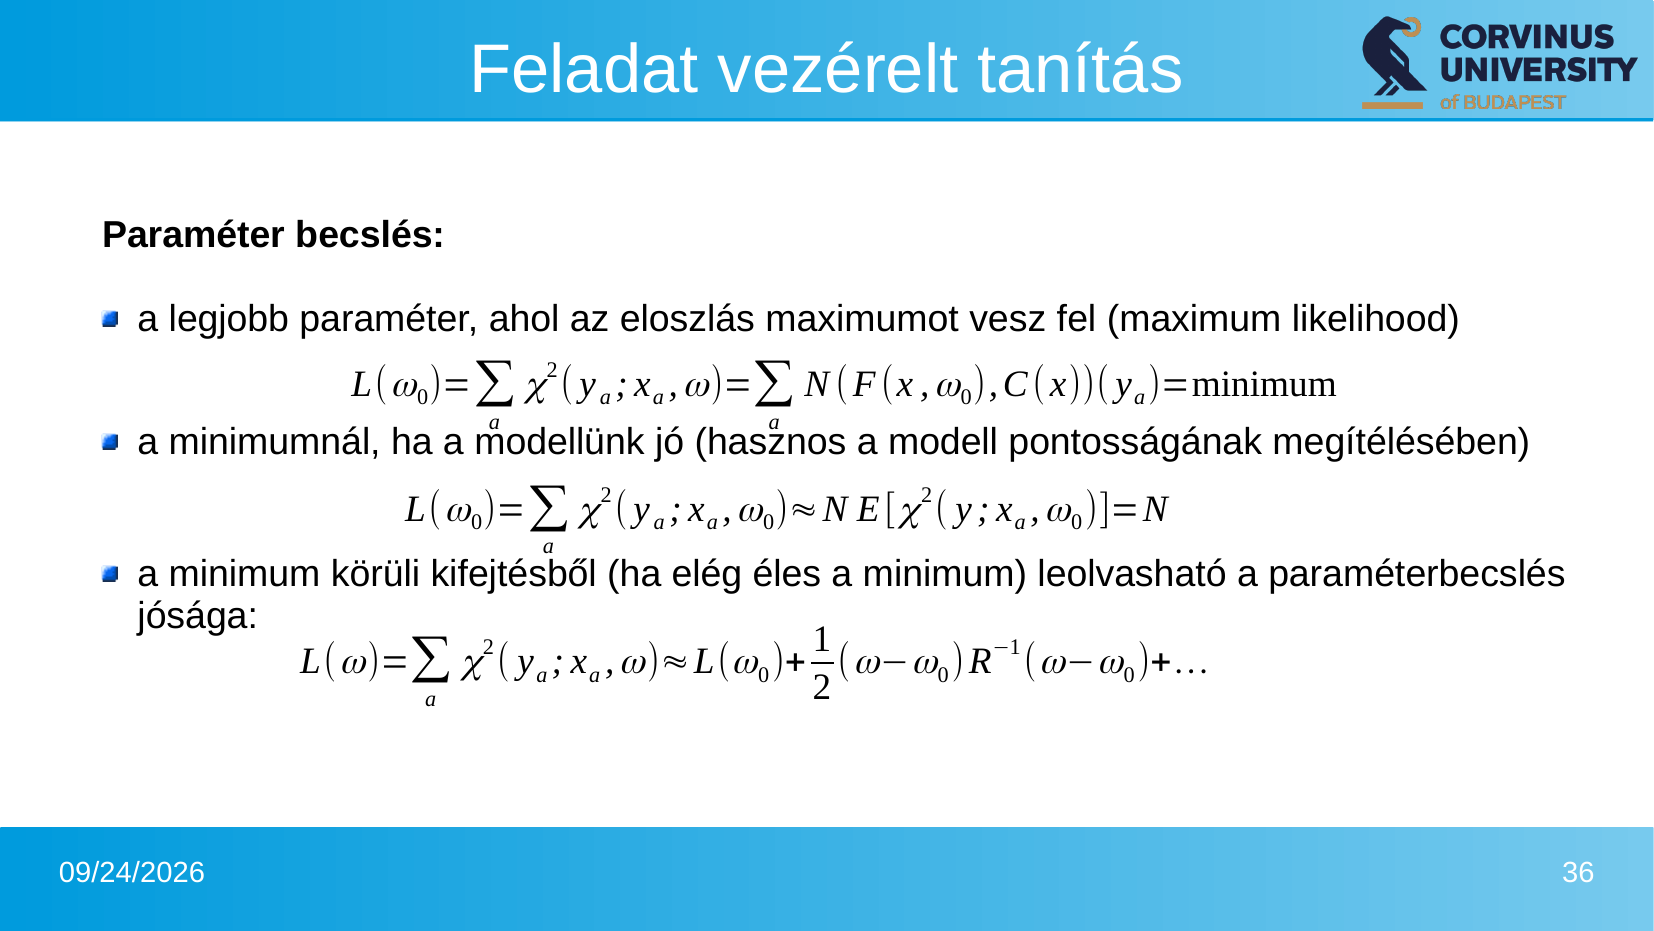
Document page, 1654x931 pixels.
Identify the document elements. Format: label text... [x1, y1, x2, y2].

chart [397, 482, 1177, 559]
text_box Paraméter becslés: a legjobb paraméter, ahol az eloszlás maximumot vesz fel (maximum likelihood) a minimumnál, ha a modellünk jó (hasznos a modell pontosságának megítélésében) a minimum körüli kifejtésből (ha elég éles a minimum) leolvasható a paraméterbecslés jósága: [87, 205, 1592, 697]
title Feladat vezérelt tanítás [59, 29, 1362, 108]
chart [292, 618, 1216, 712]
chart [343, 357, 1346, 434]
picture [1362, 16, 1638, 109]
